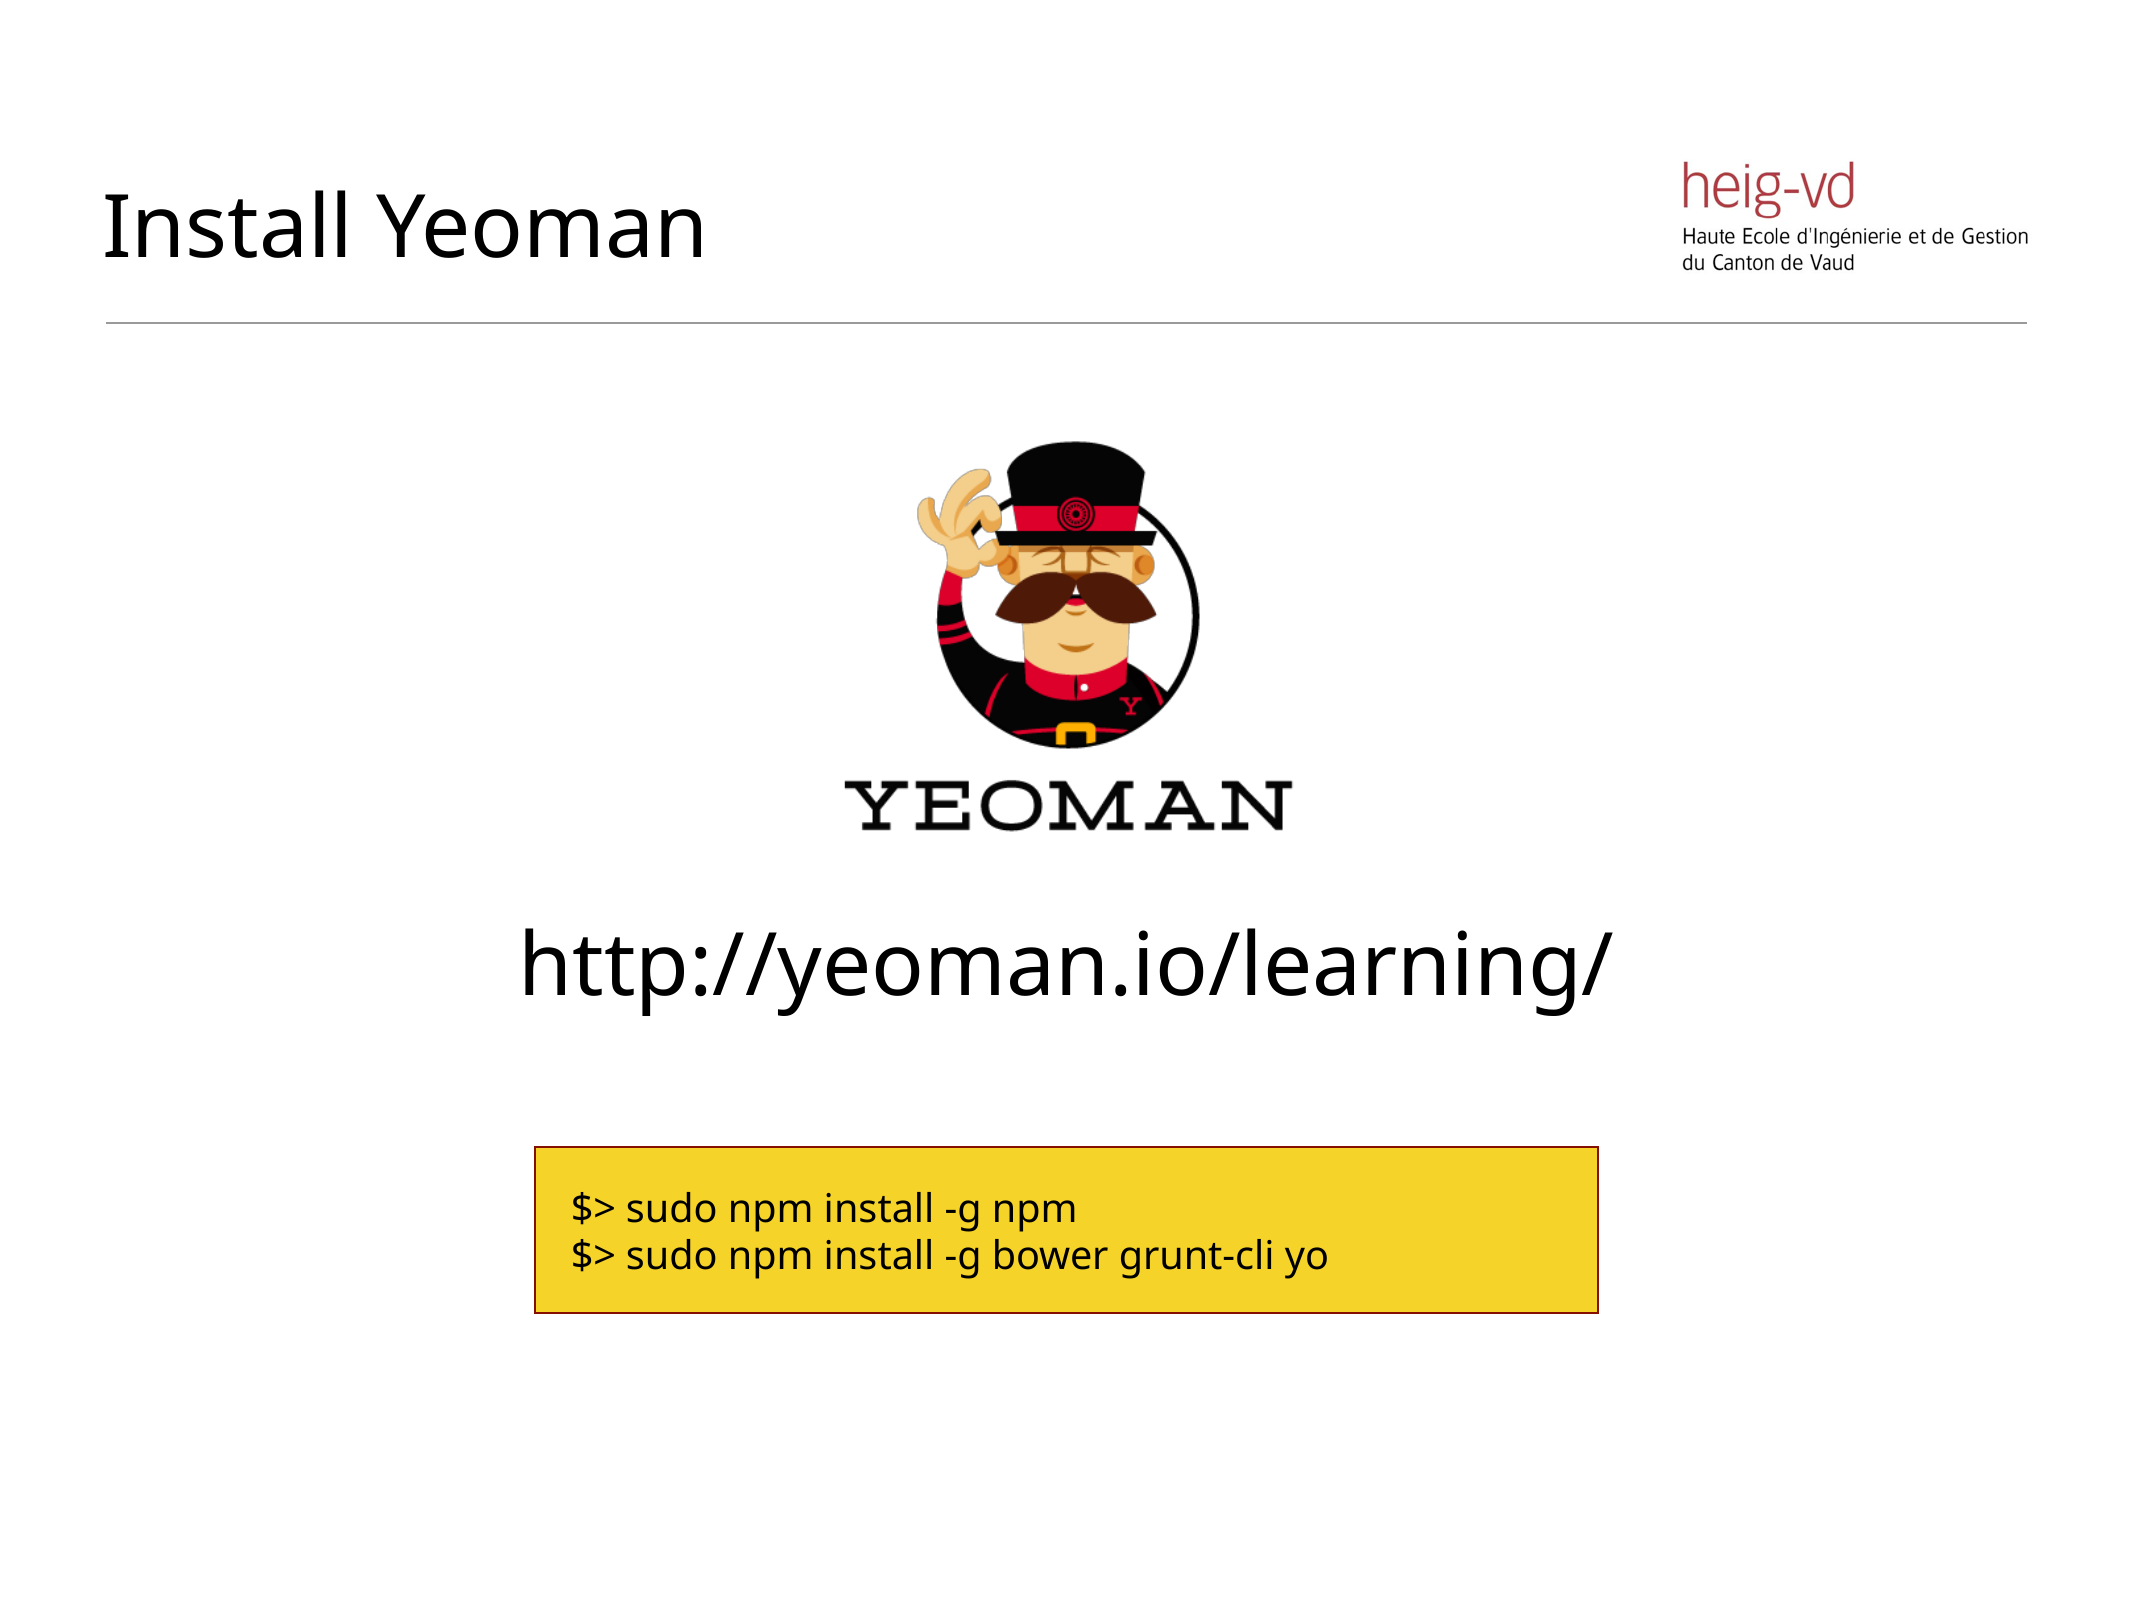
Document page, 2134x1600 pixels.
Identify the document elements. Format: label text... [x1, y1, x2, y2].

text_box http://yeoman.io/learning/ [510, 899, 1624, 1022]
picture [820, 431, 1313, 858]
text_box $> sudo npm install -g npm $> sudo npm install -g bower grunt-cli yo [535, 1147, 1598, 1314]
title Install Yeoman [93, 54, 2040, 284]
